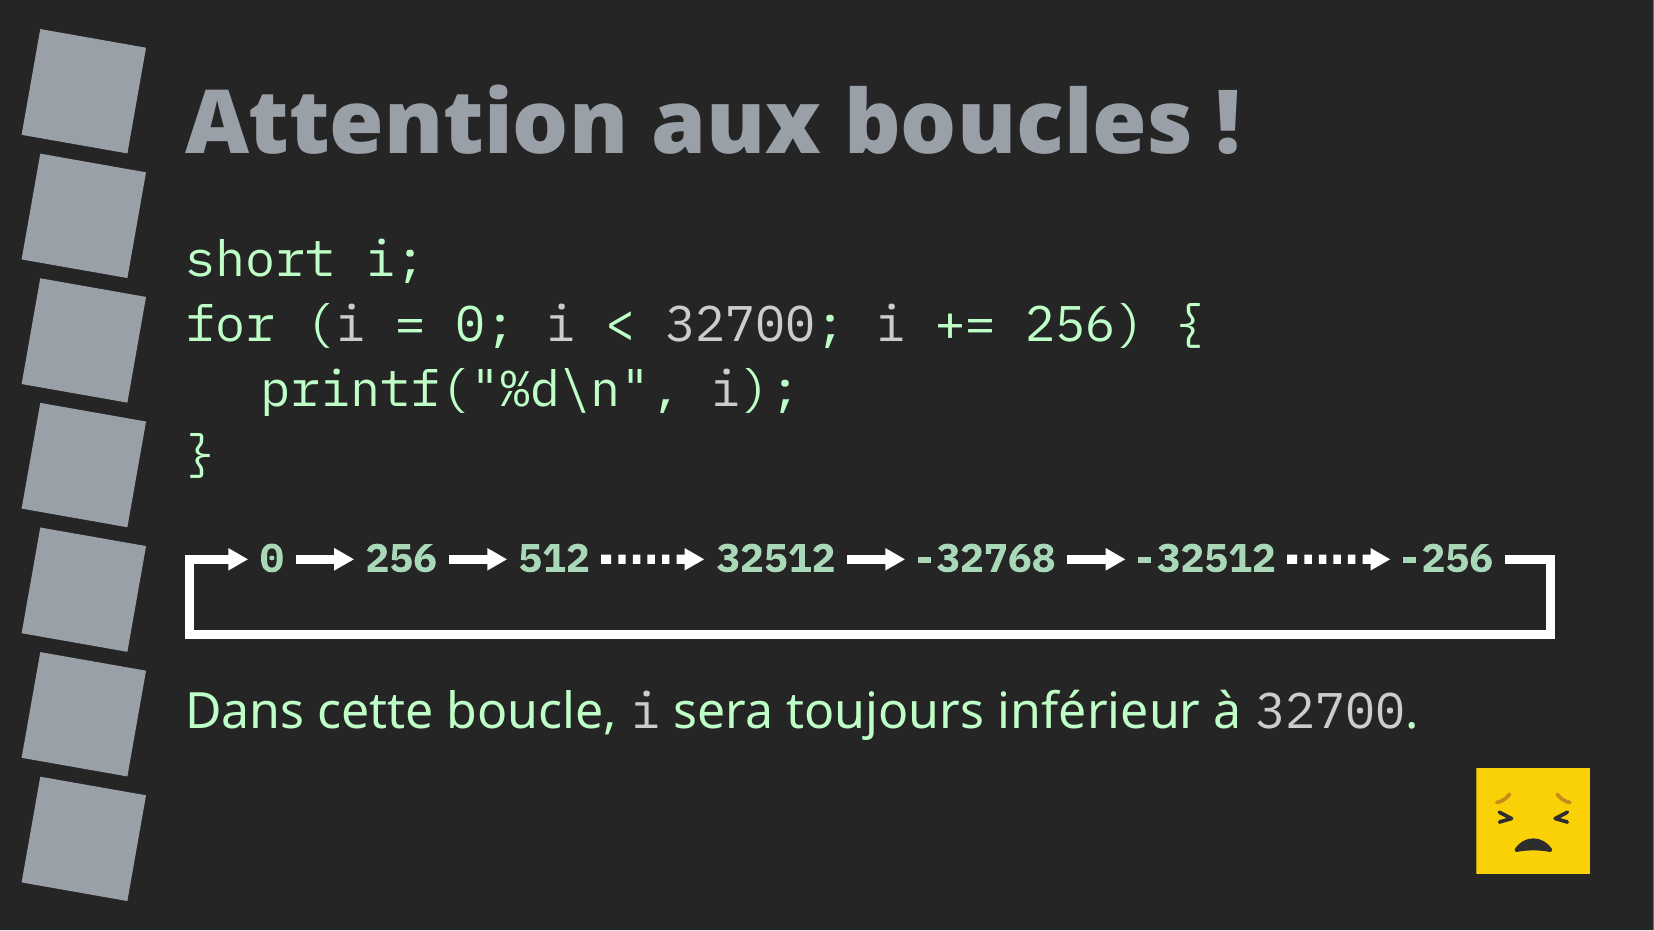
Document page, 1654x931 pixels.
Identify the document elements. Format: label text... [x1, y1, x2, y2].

picture [1476, 767, 1591, 874]
title Attention aux boucles ! [184, 59, 1654, 154]
list Dans cette boucle, i sera toujours inférieur à 32700. [184, 577, 1636, 900]
picture [184, 543, 1556, 640]
list short i; for (i = 0; i < 32700; i += 256) { printf("%d\n", i); } [184, 225, 1636, 547]
